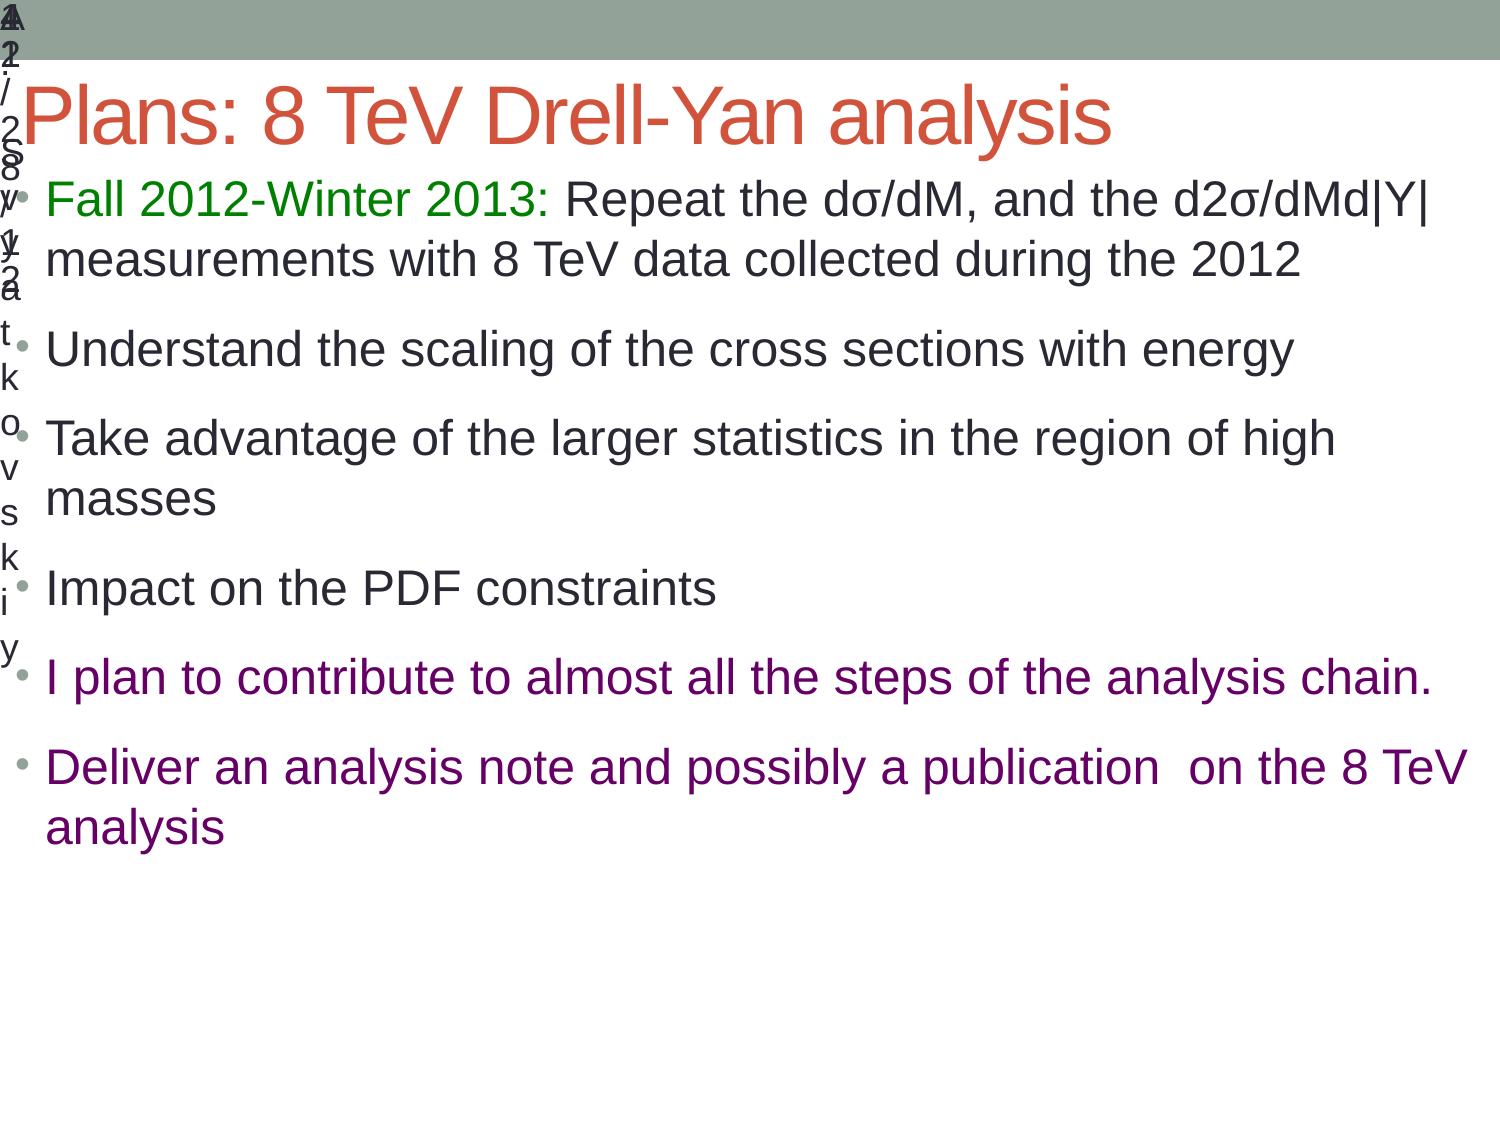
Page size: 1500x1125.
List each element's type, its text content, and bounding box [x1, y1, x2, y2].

title Plans: 8 TeV Drell-Yan analysis [5, 29, 1356, 159]
list Fall 2012-Winter 2013: Repeat the dσ/dM, and the d2σ/dMd|Y| measurements with 8 TeV data collected during the 2012 Understand the scaling of the cross sections with energy Take advantage of the larger statistics in the region of high masses Impact on the PDF constraints I plan to contribute to almost all the steps of the analysis chain. Deliver an analysis note and possibly a publication on the 8 TeV analysis [0, 159, 1500, 1125]
